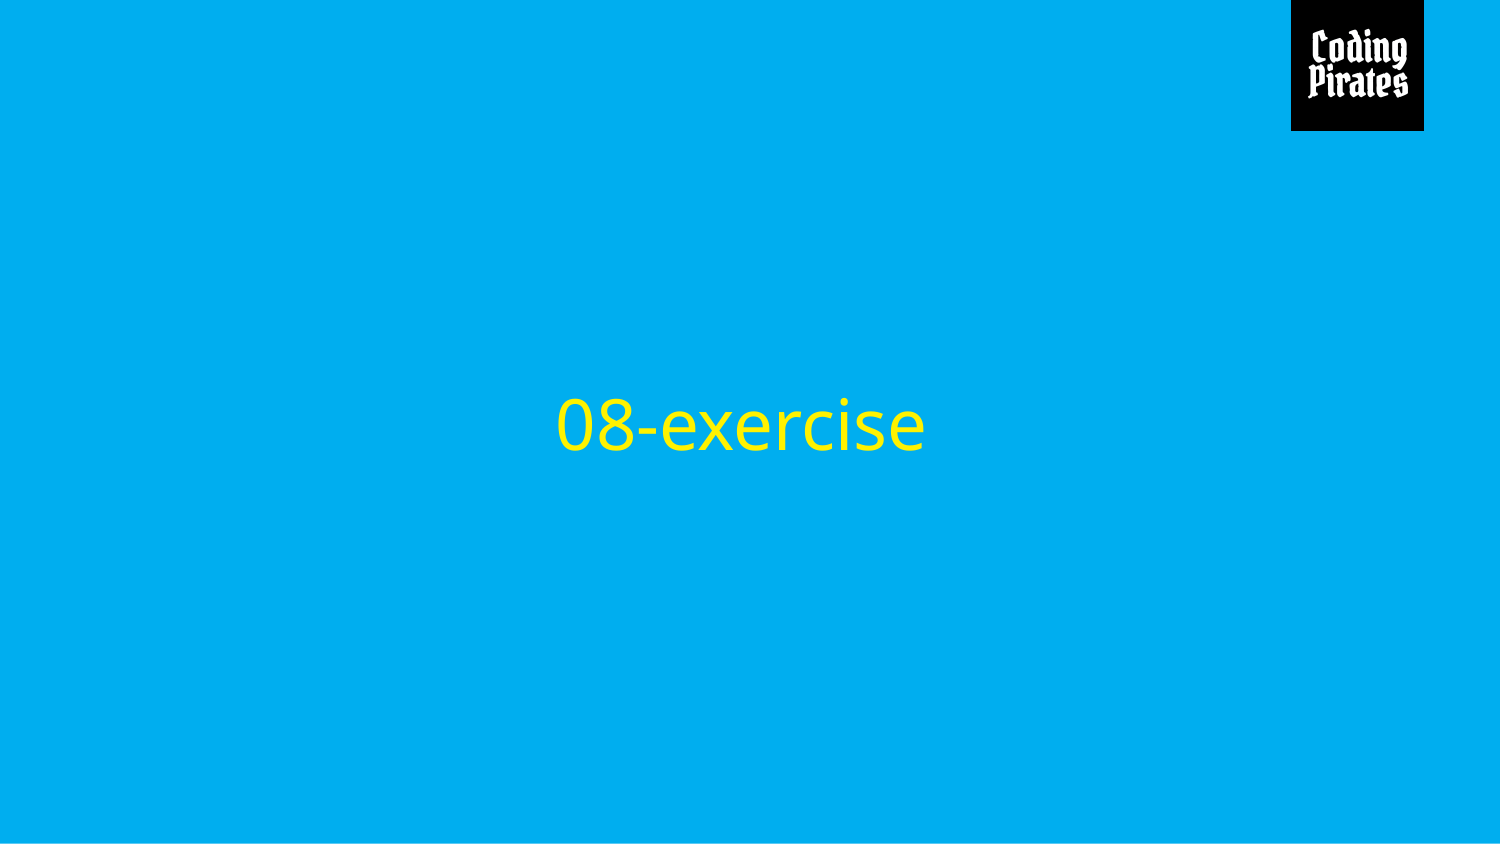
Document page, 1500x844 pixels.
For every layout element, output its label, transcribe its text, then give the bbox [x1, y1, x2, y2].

picture [1292, 0, 1423, 130]
title 08-exercise [12, 352, 1472, 491]
